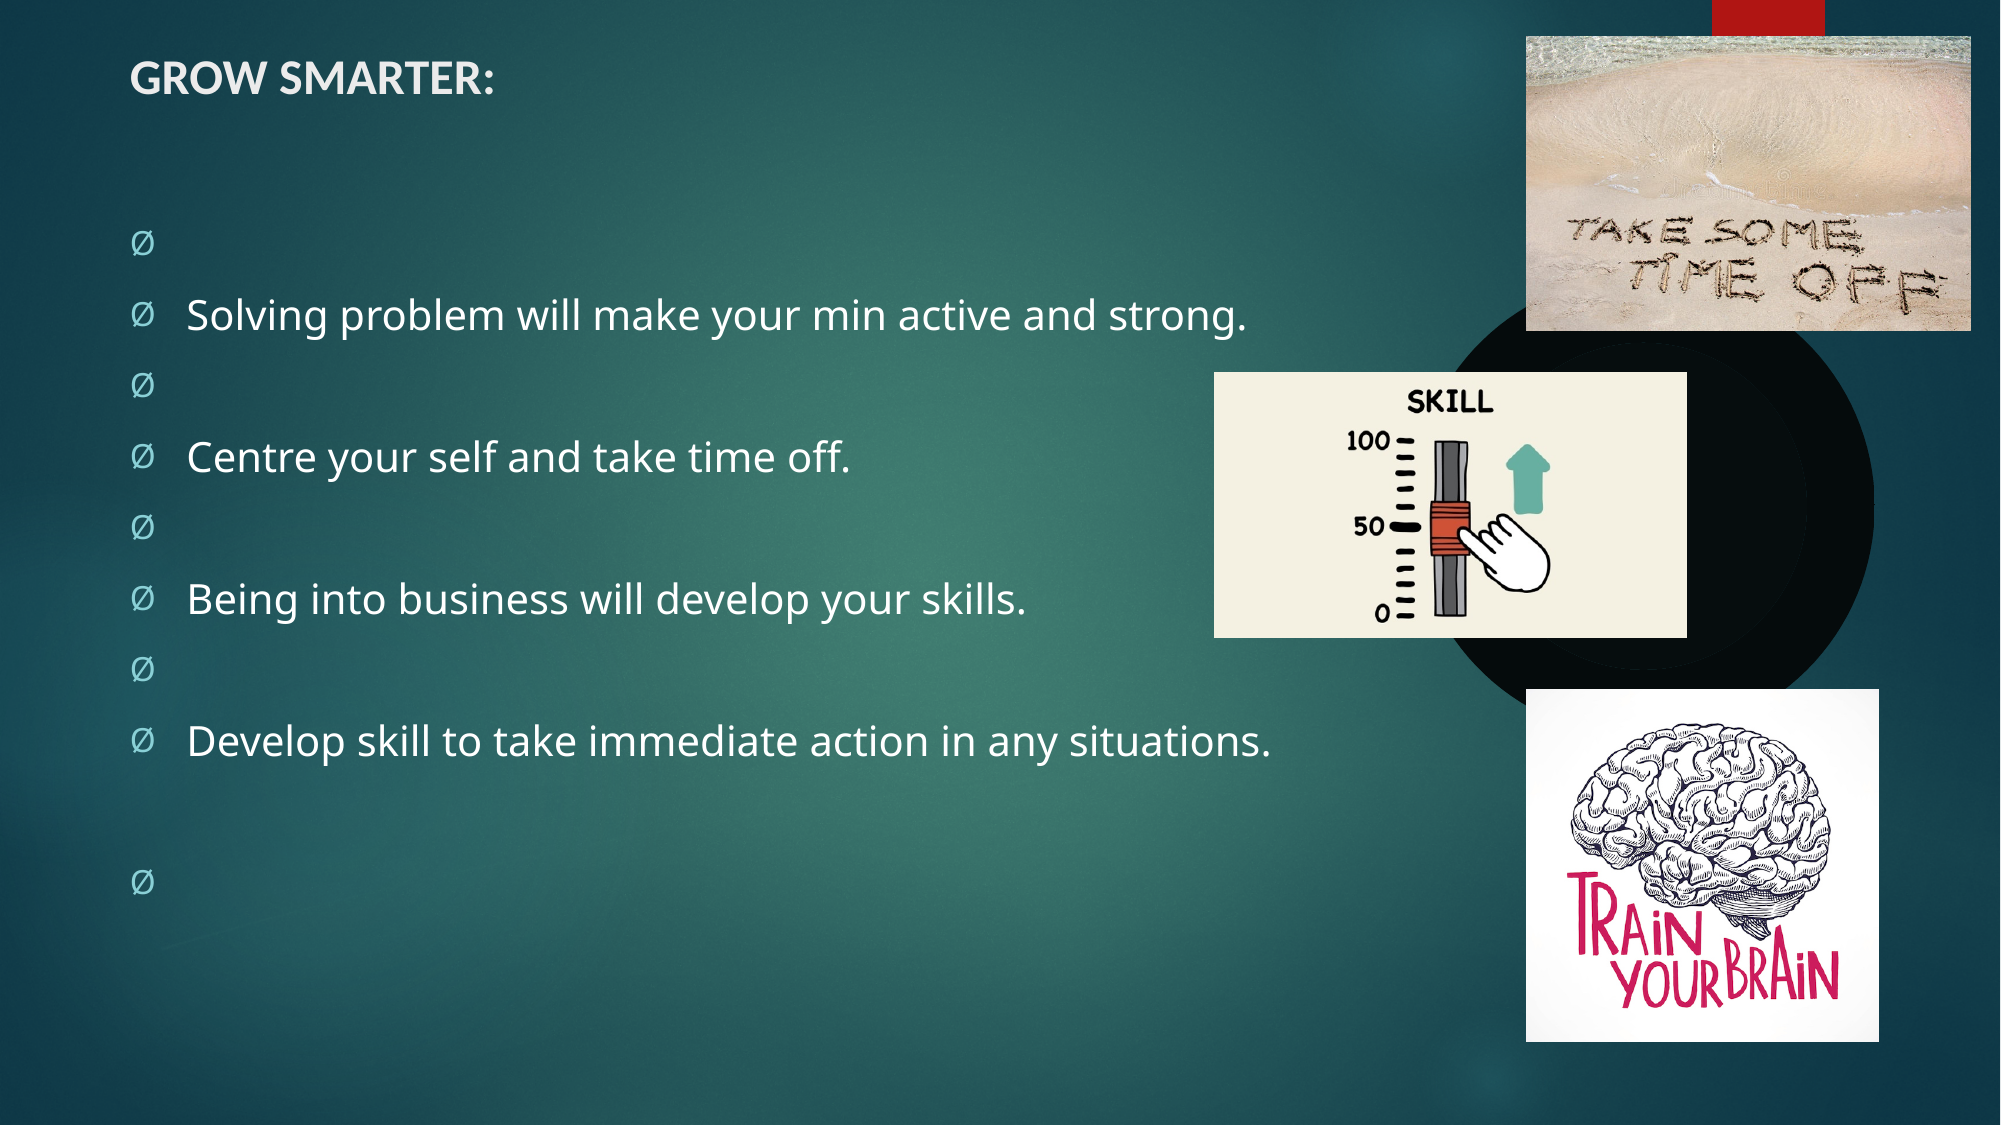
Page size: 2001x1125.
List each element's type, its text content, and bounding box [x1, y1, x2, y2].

picture [1526, 689, 1879, 1042]
picture [1526, 36, 1971, 331]
list Solving problem will make your min active and strong. Centre your self and take time off. Being into business will develop your skills. Develop skill to take immediate action in any situations. [115, 210, 1971, 1025]
picture [1214, 372, 1687, 638]
title GROW SMARTER: [115, 36, 1526, 160]
